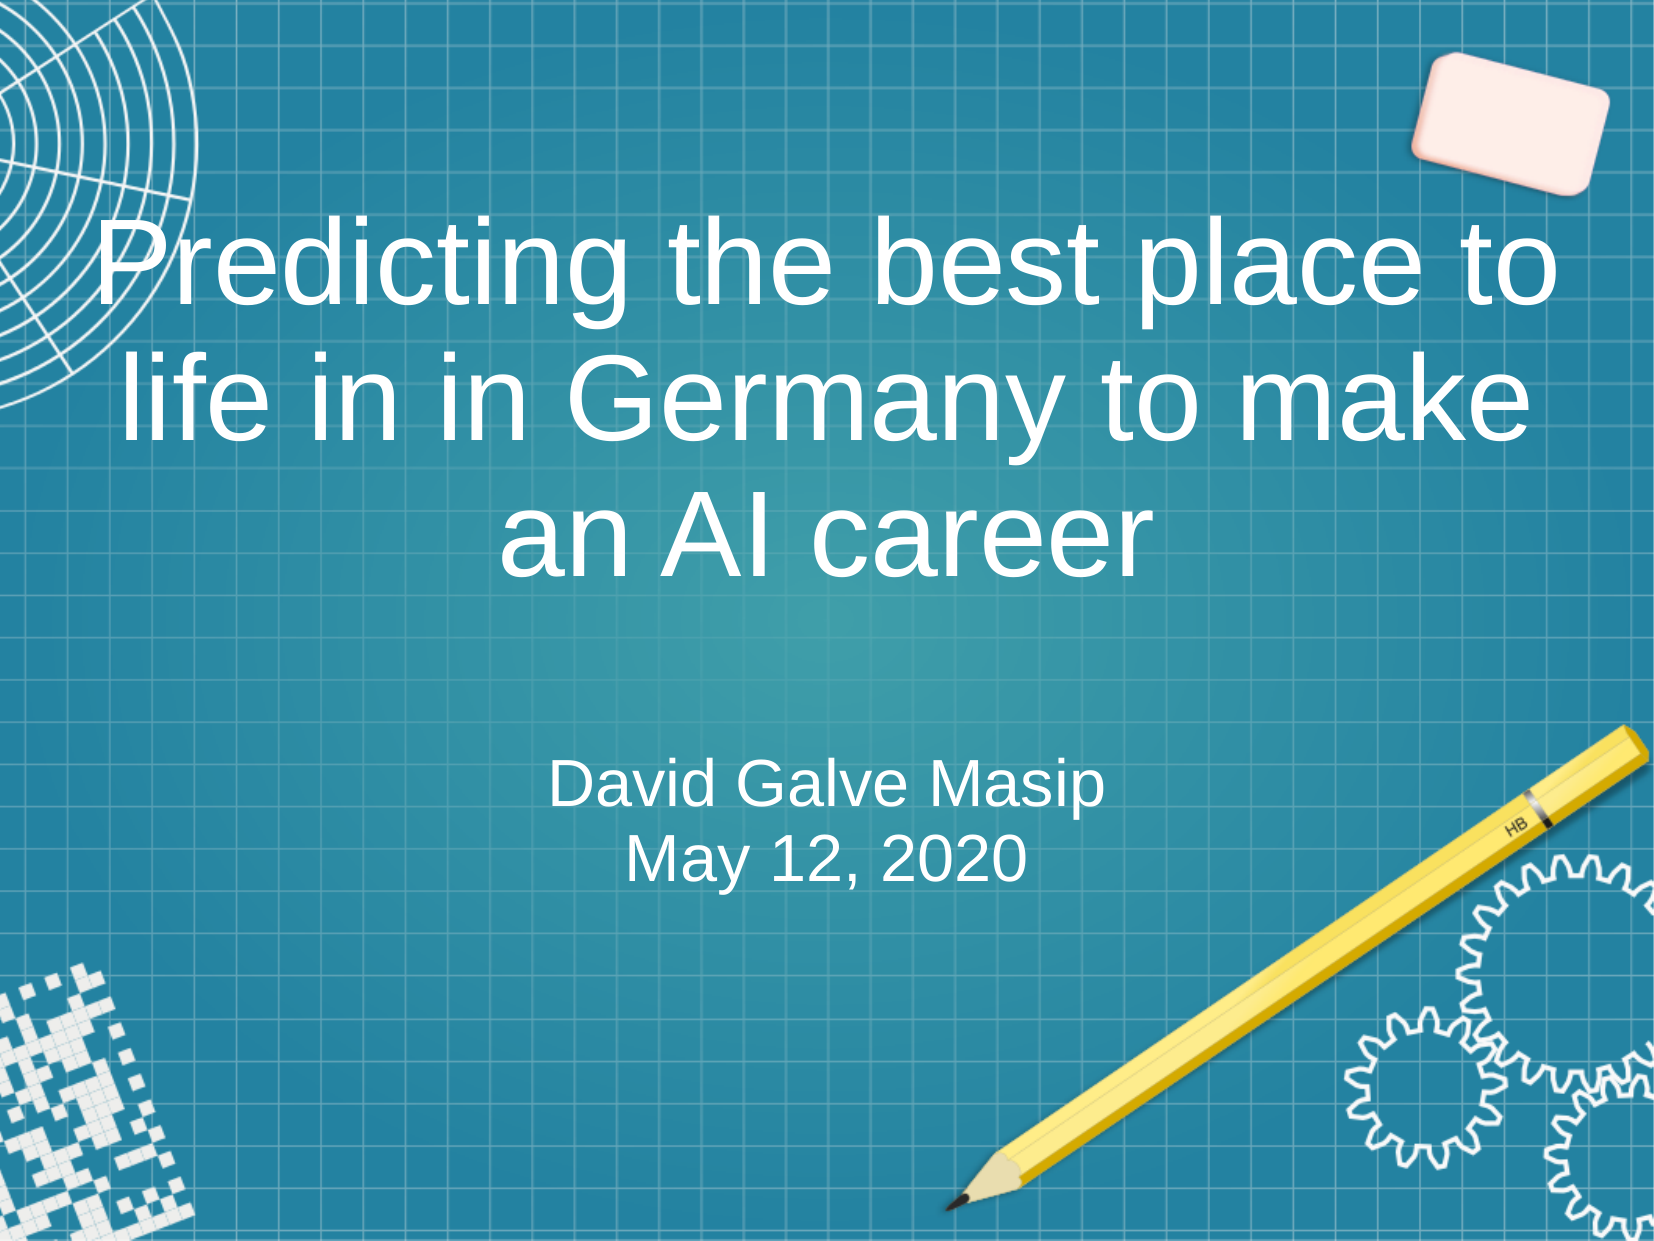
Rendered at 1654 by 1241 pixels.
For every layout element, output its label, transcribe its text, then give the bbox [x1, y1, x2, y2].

title Predicting the best place to life in in Germany to make an AI career [82, 193, 1571, 519]
subtitle David Galve Masip May 12, 2020 [82, 519, 1571, 1123]
picture [0, 0, 1654, 1241]
